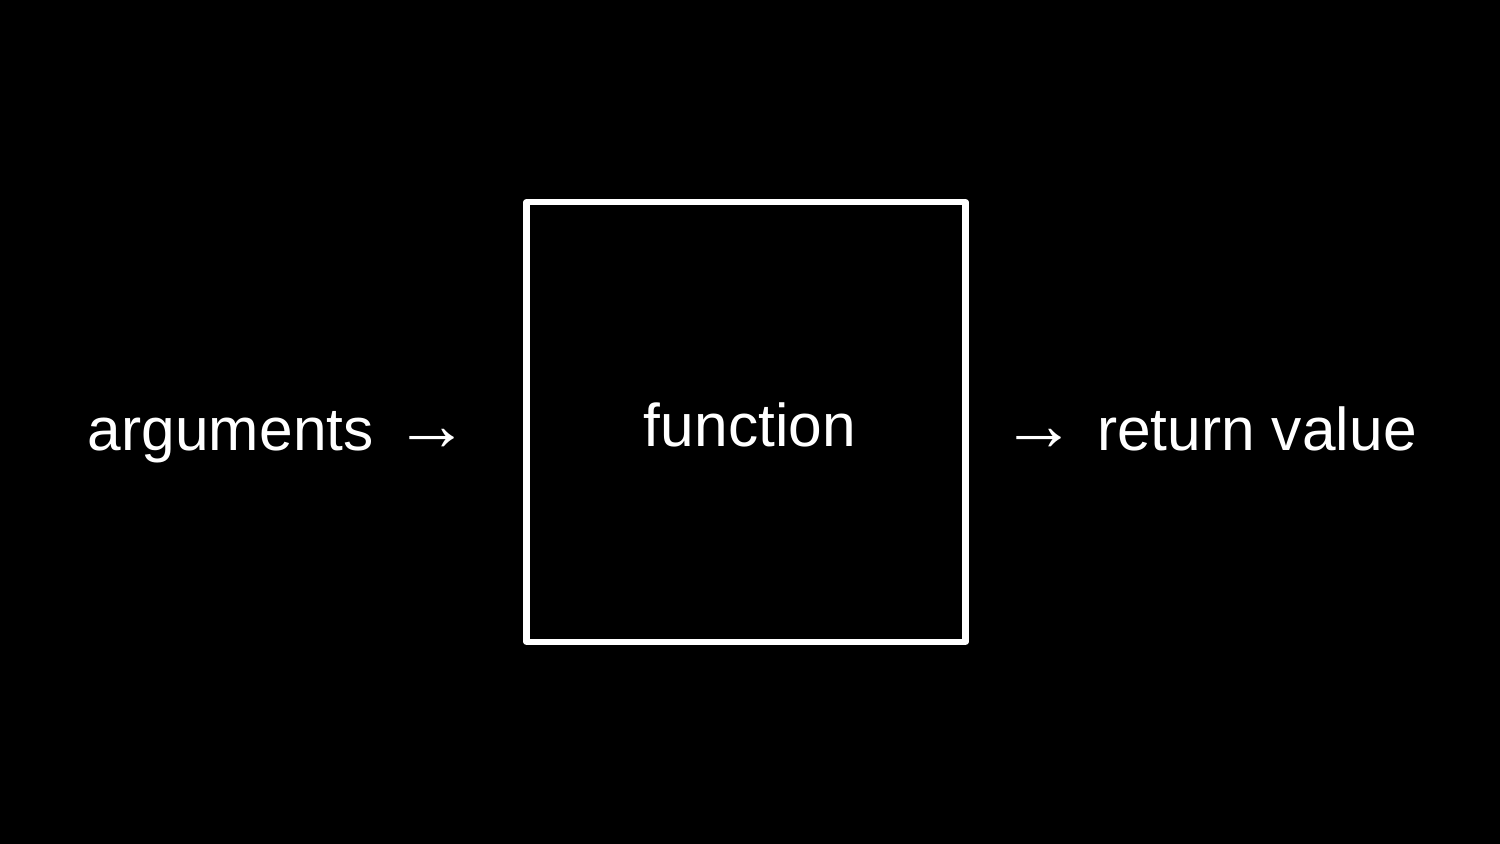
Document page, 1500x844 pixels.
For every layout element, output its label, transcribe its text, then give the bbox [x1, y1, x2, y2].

text_box arguments → [13, 360, 527, 484]
title function [51, 352, 1449, 491]
text_box → return value [965, 360, 1500, 484]
